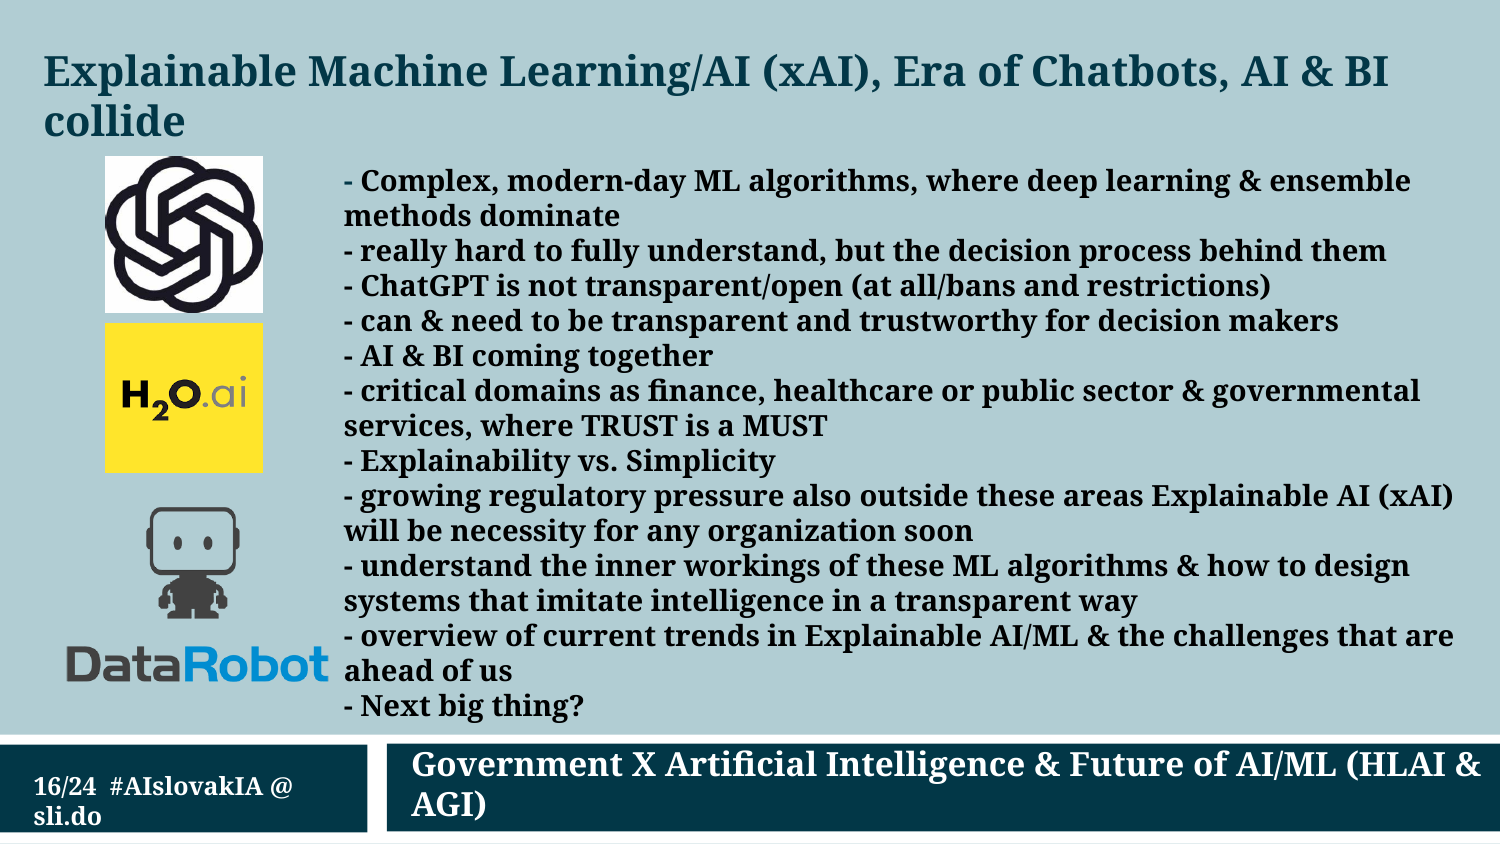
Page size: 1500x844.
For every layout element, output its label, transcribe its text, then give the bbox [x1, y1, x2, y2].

text_box Government X Artificial Intelligence & Future of AI/ML (HLAI & AGI) [400, 740, 1500, 826]
text_box 16/24 #AIslovakIA @ sli.do [22, 764, 362, 808]
text_box Explainable Machine Learning/AI (xAI), Era of Chatbots, AI & BI collide [32, 33, 1475, 156]
picture [0, 323, 394, 732]
picture [105, 156, 263, 313]
text_box - Complex, modern-day ML algorithms, where deep learning & ensemble methods dominate - really hard to fully understand, but the decision process behind them - ChatGPT is not transparent/open (at all/bans and restrictions) - can & need to be transparent and trustworthy for decision makers - AI & BI coming together - critical domains as finance, healthcare or public sector & governmental services, where TRUST is a MUST - Explainability vs. Simplicity - growing regulatory pressure also outside these areas Explainable AI (xAI) will be necessity for any organization soon - understand the inner workings of these ML algorithms & how to design systems that imitate intelligence in a transparent way - overview of current trends in Explainable AI/ML & the challenges that are ahead of us - Next big thing? [332, 156, 1475, 709]
